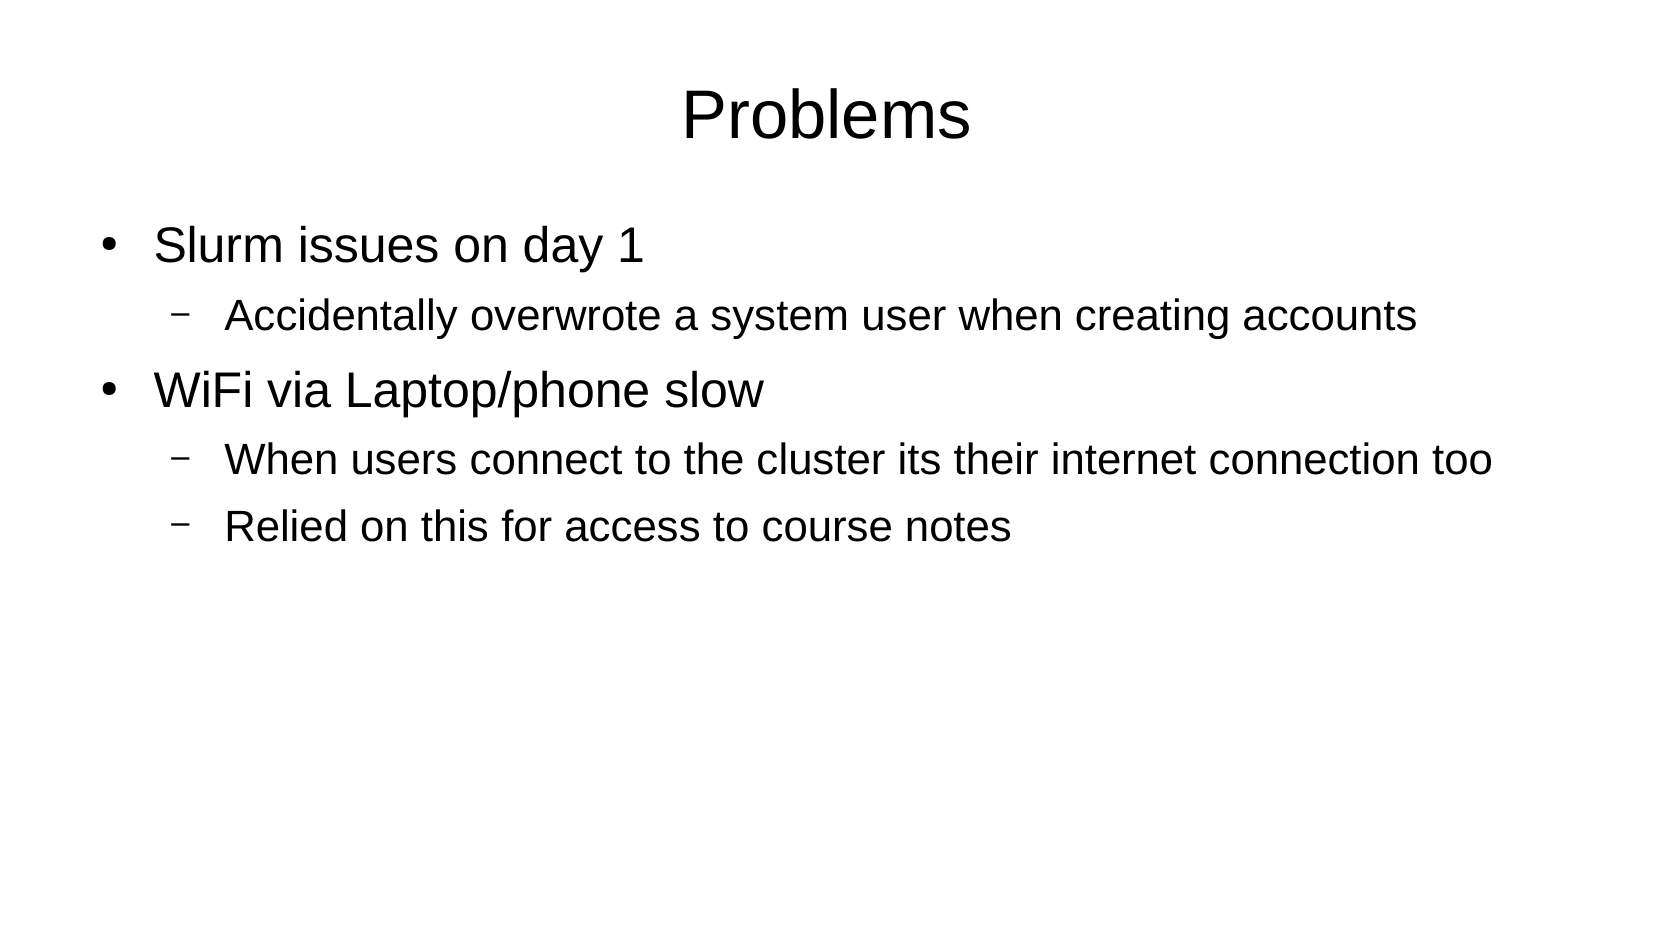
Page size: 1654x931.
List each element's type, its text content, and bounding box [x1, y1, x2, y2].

text_box [82, 217, 1571, 758]
title Problems [82, 37, 1571, 193]
